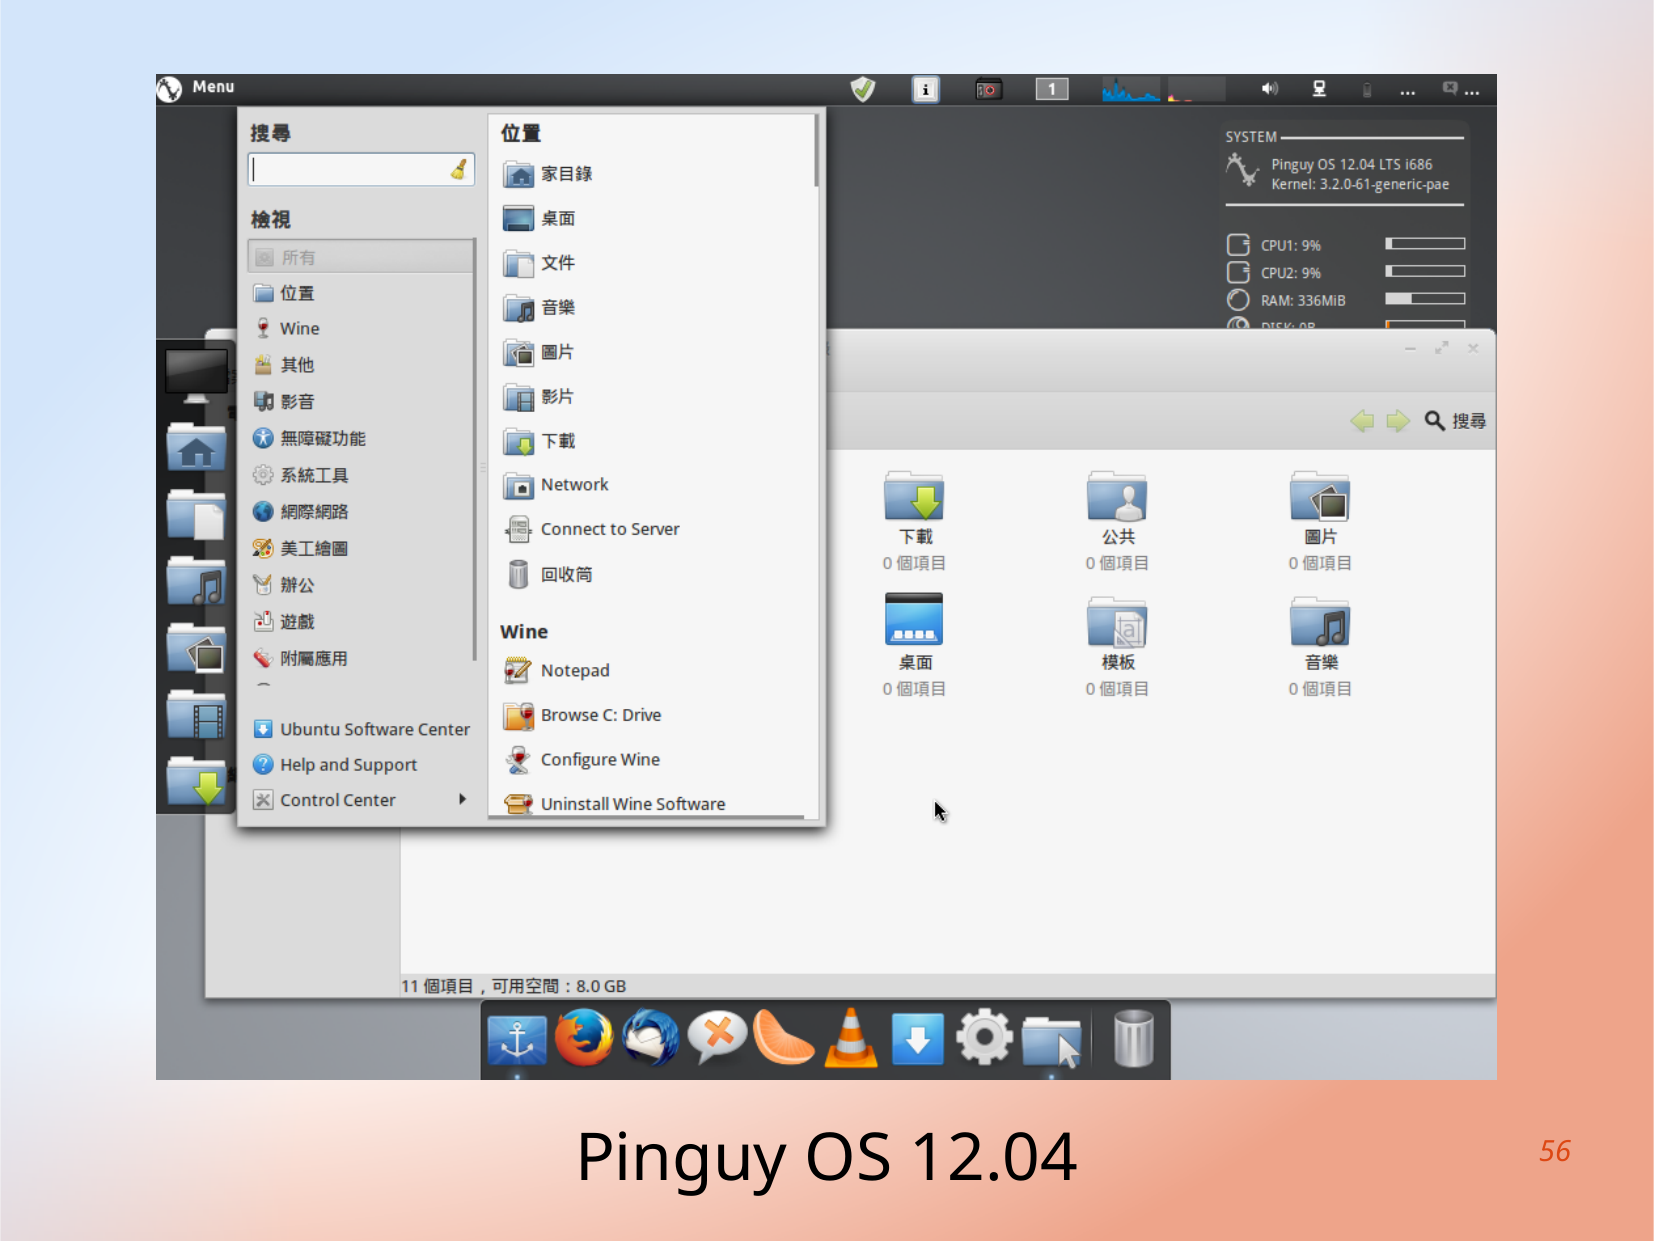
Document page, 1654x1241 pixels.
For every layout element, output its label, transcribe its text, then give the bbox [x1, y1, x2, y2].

list Pinguy OS 12.04 [82, 1110, 1571, 1201]
picture [0, 0, 1654, 1241]
